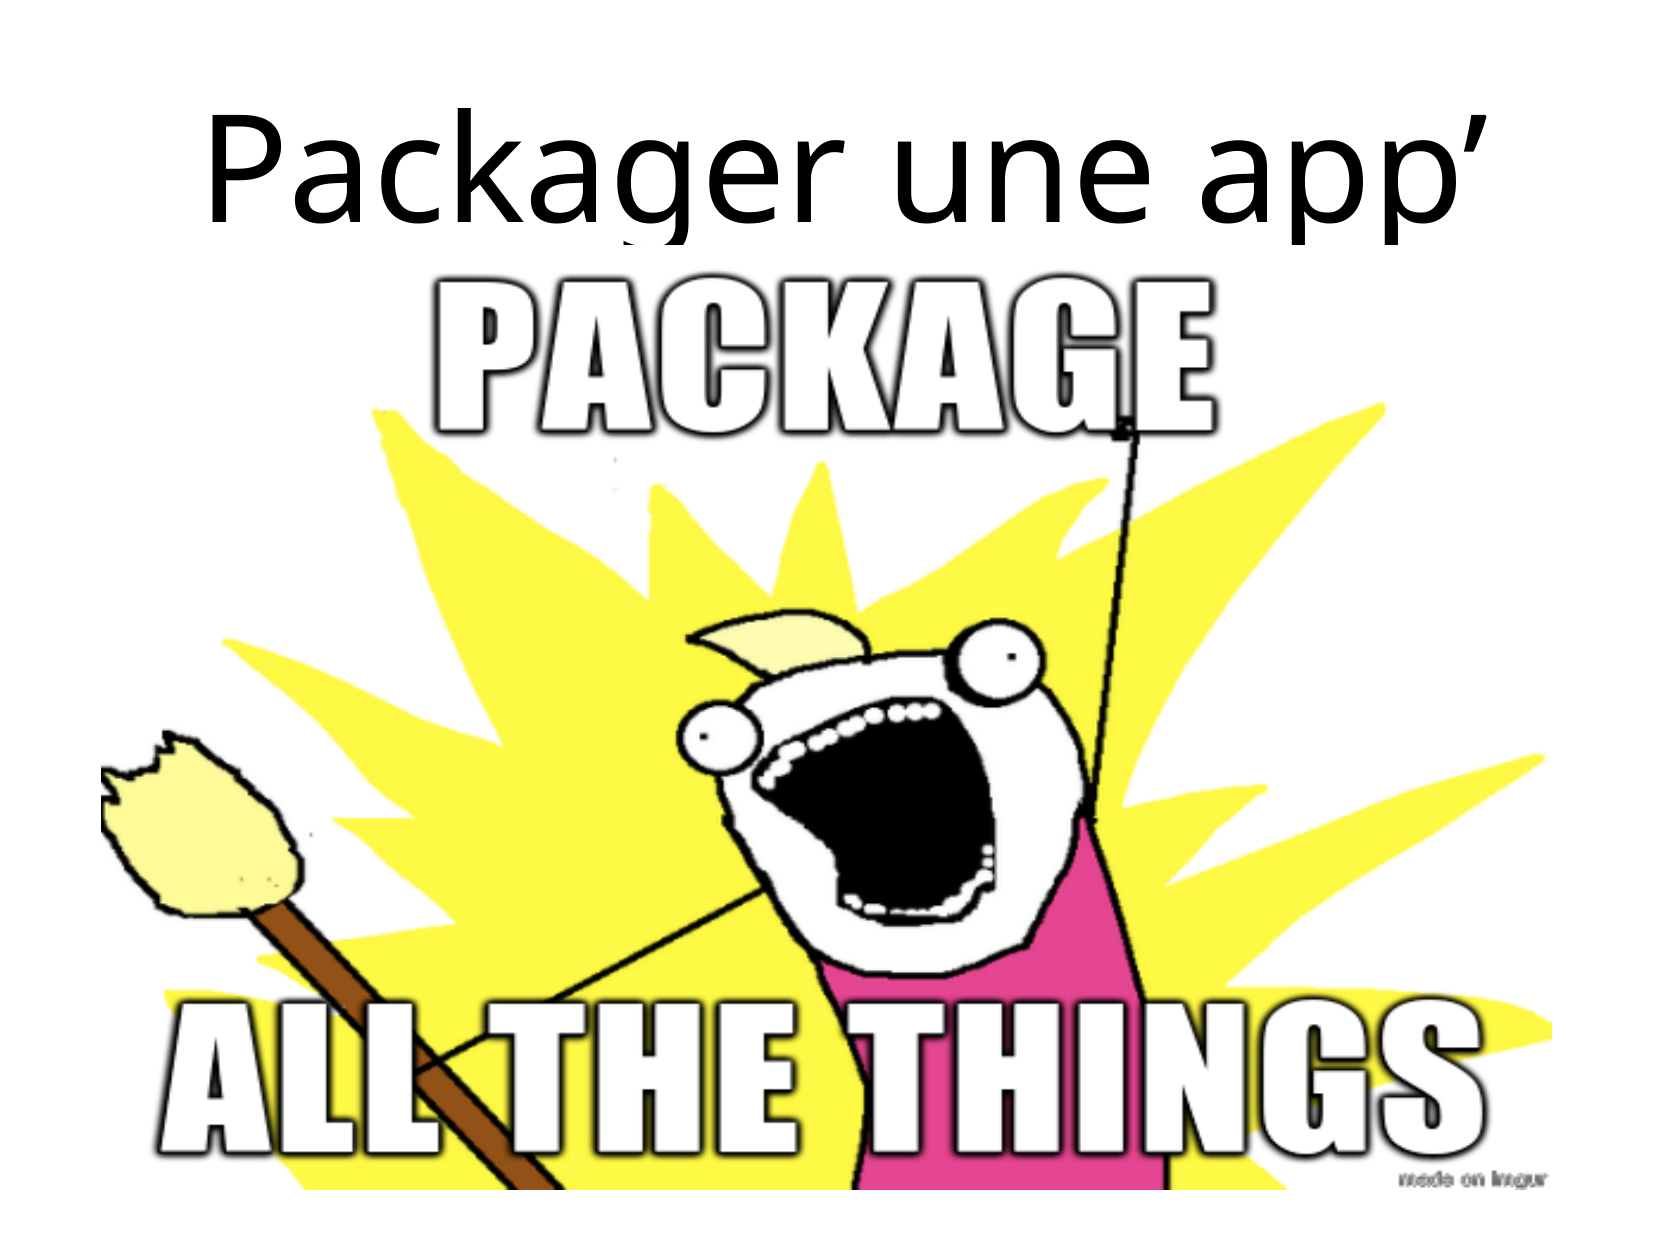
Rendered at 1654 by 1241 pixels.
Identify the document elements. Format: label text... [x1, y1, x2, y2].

picture [101, 245, 1552, 1190]
title Packager une app’ [82, 61, 1606, 269]
